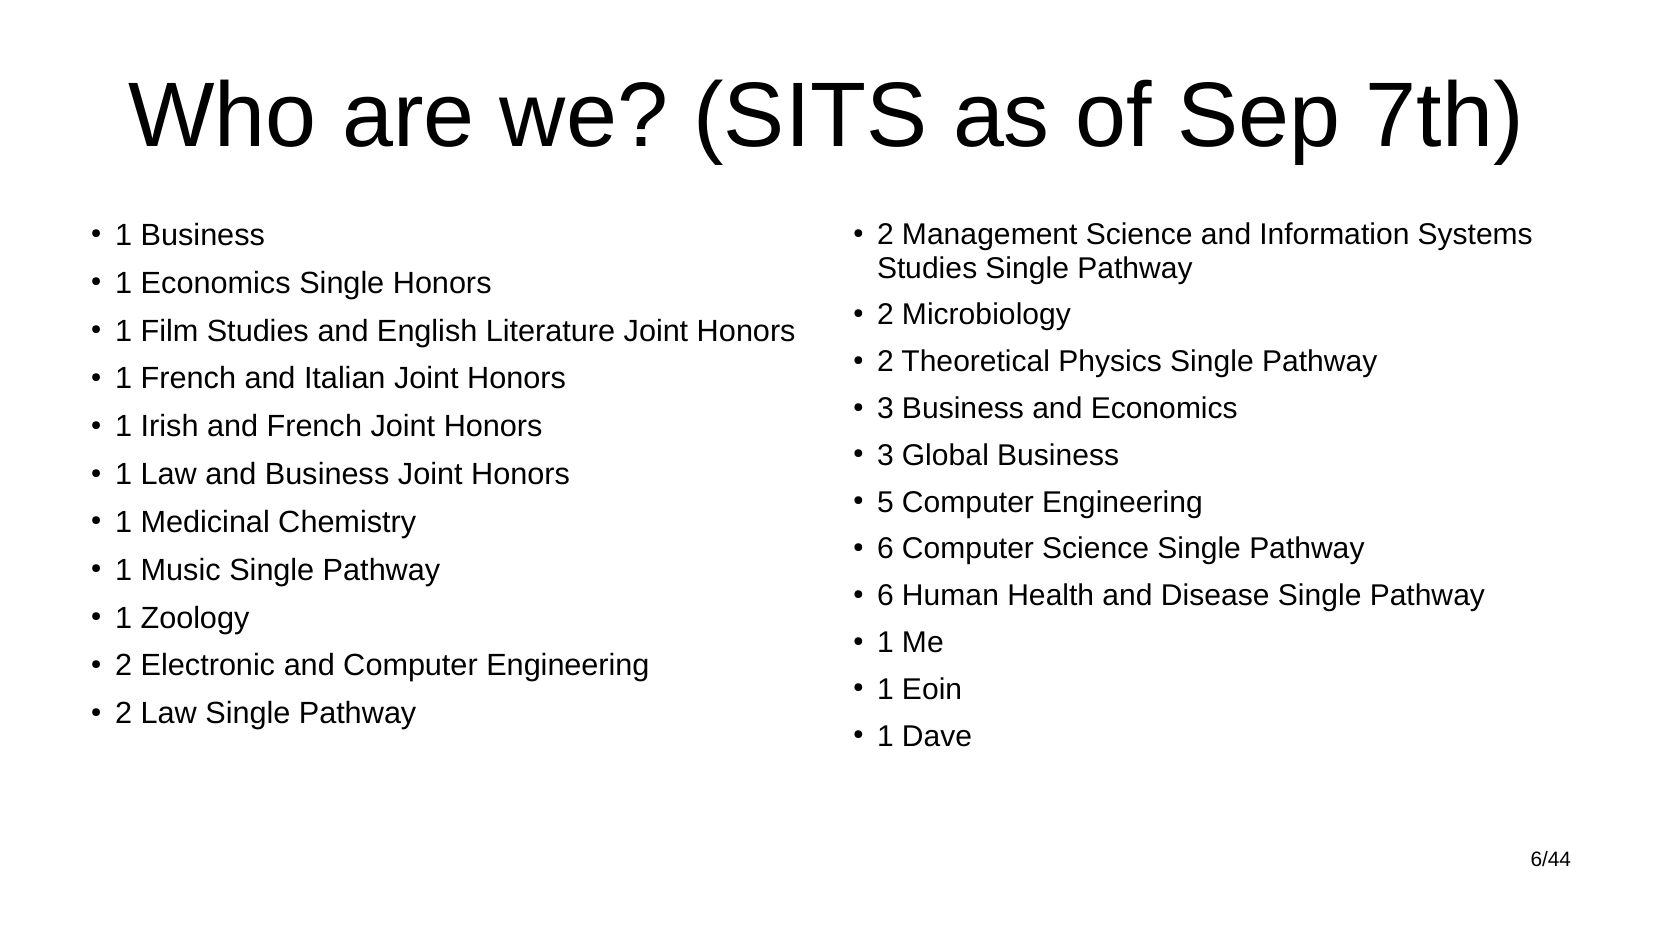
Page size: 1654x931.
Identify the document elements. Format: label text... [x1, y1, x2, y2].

list 1 Business 1 Economics Single Honors 1 Film Studies and English Literature Joint Honors 1 French and Italian Joint Honors 1 Irish and French Joint Honors 1 Law and Business Joint Honors 1 Medicinal Chemistry 1 Music Single Pathway 1 Zoology 2 Electronic and Computer Engineering 2 Law Single Pathway [82, 217, 809, 758]
list 2 Management Science and Information Systems Studies Single Pathway 2 Microbiology 2 Theoretical Physics Single Pathway 3 Business and Economics 3 Global Business 5 Computer Engineering 6 Computer Science Single Pathway 6 Human Health and Disease Single Pathway 1 Me 1 Eoin 1 Dave [845, 217, 1572, 758]
title Who are we? (SITS as of Sep 7th) [82, 37, 1571, 193]
